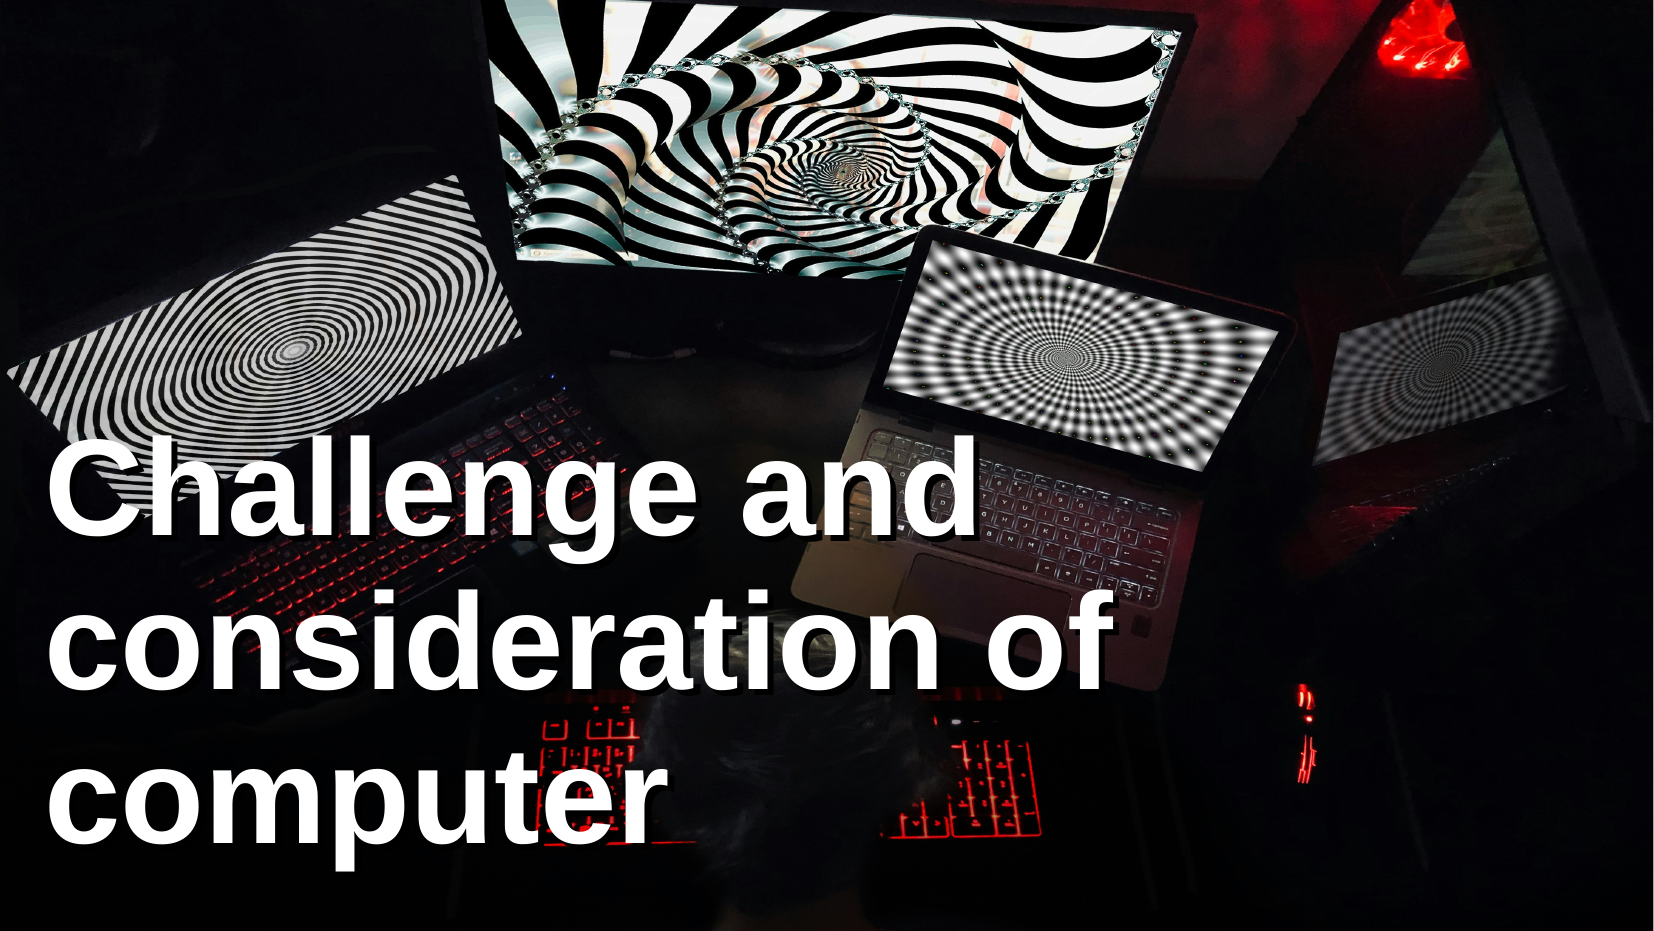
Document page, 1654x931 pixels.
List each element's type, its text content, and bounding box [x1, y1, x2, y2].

text_box Challenge and consideration of computer [29, 403, 1379, 880]
picture [0, 0, 1654, 931]
